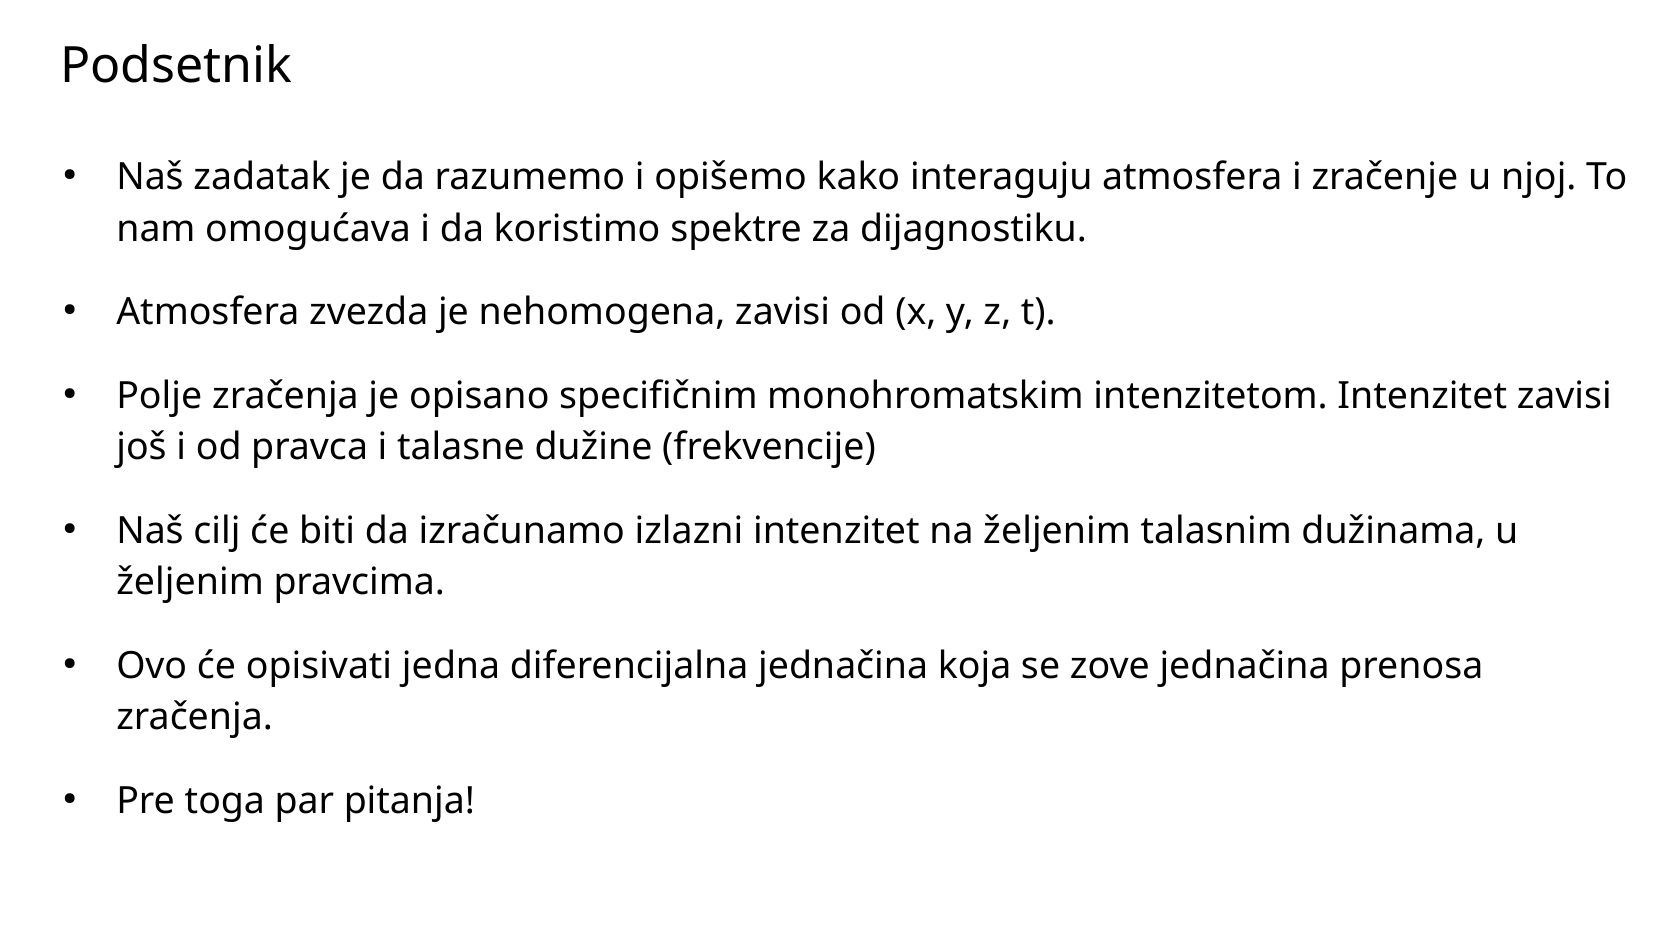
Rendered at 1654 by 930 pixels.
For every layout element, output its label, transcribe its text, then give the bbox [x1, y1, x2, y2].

list Naš zadatak je da razumemo i opišemo kako interaguju atmosfera i zračenje u njoj. To nam omogućava i da koristimo spektre za dijagnostiku. Atmosfera zvezda je nehomogena, zavisi od (x, y, z, t). Polje zračenja je opisano specifičnim monohromatskim intenzitetom. Intenzitet zavisi još i od pravca i talasne dužine (frekvencije) Naš cilj će biti da izračunamo izlazni intenzitet na željenim talasnim dužinama, u željenim pravcima. Ovo će opisivati jedna diferencijalna jednačina koja se zove jednačina prenosa zračenja. Pre toga par pitanja! [45, 150, 1635, 880]
title Podsetnik [59, 13, 1648, 113]
